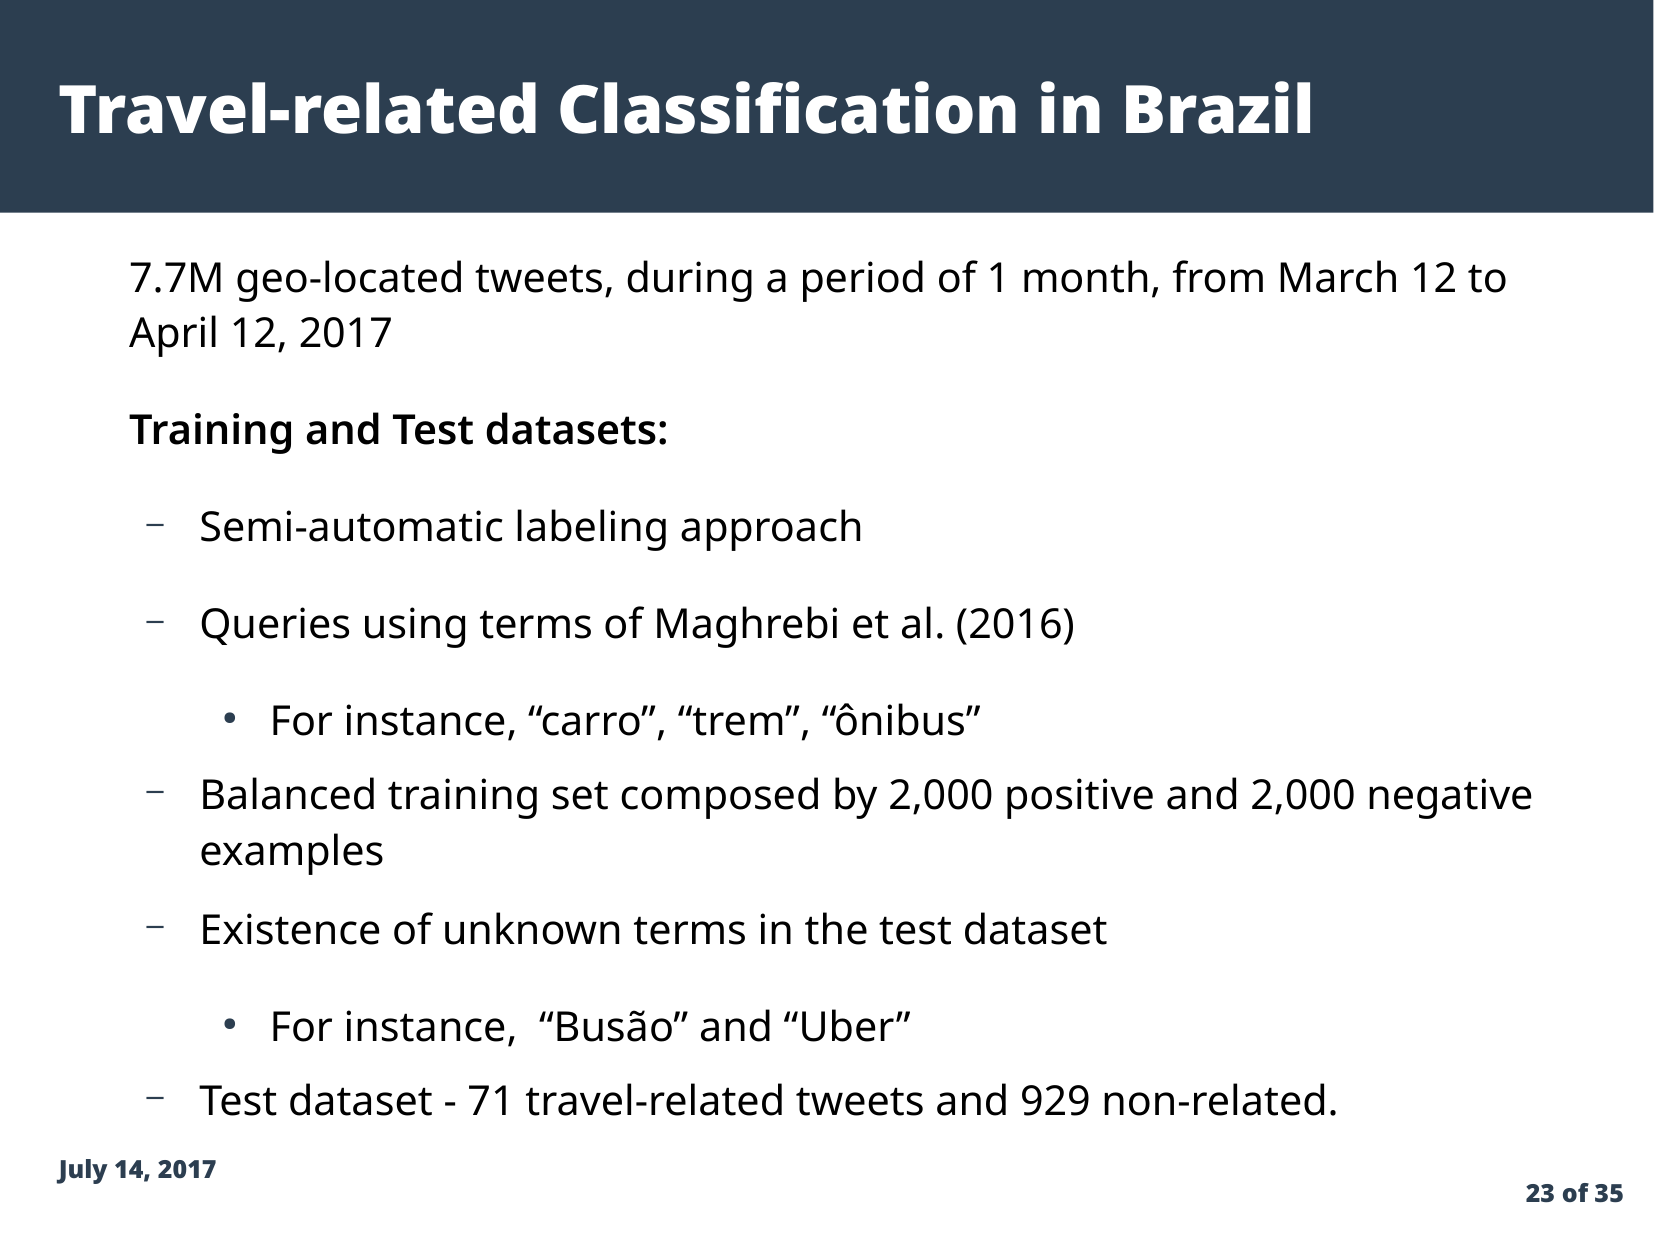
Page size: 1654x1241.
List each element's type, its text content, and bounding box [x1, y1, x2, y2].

title Travel-related Classification in Brazil [59, 29, 1595, 187]
list 7.7M geo-located tweets, during a period of 1 month, from March 12 to April 12, 2017 Training and Test datasets: Semi-automatic labeling approach Queries using terms of Maghrebi et al. (2016) For instance, “carro”, “trem”, “ônibus” Balanced training set composed by 2,000 positive and 2,000 negative examples Existence of unknown terms in the test dataset For instance, “Busão” and “Uber” Test dataset - 71 travel-related tweets and 929 non-related. [59, 248, 1583, 1140]
